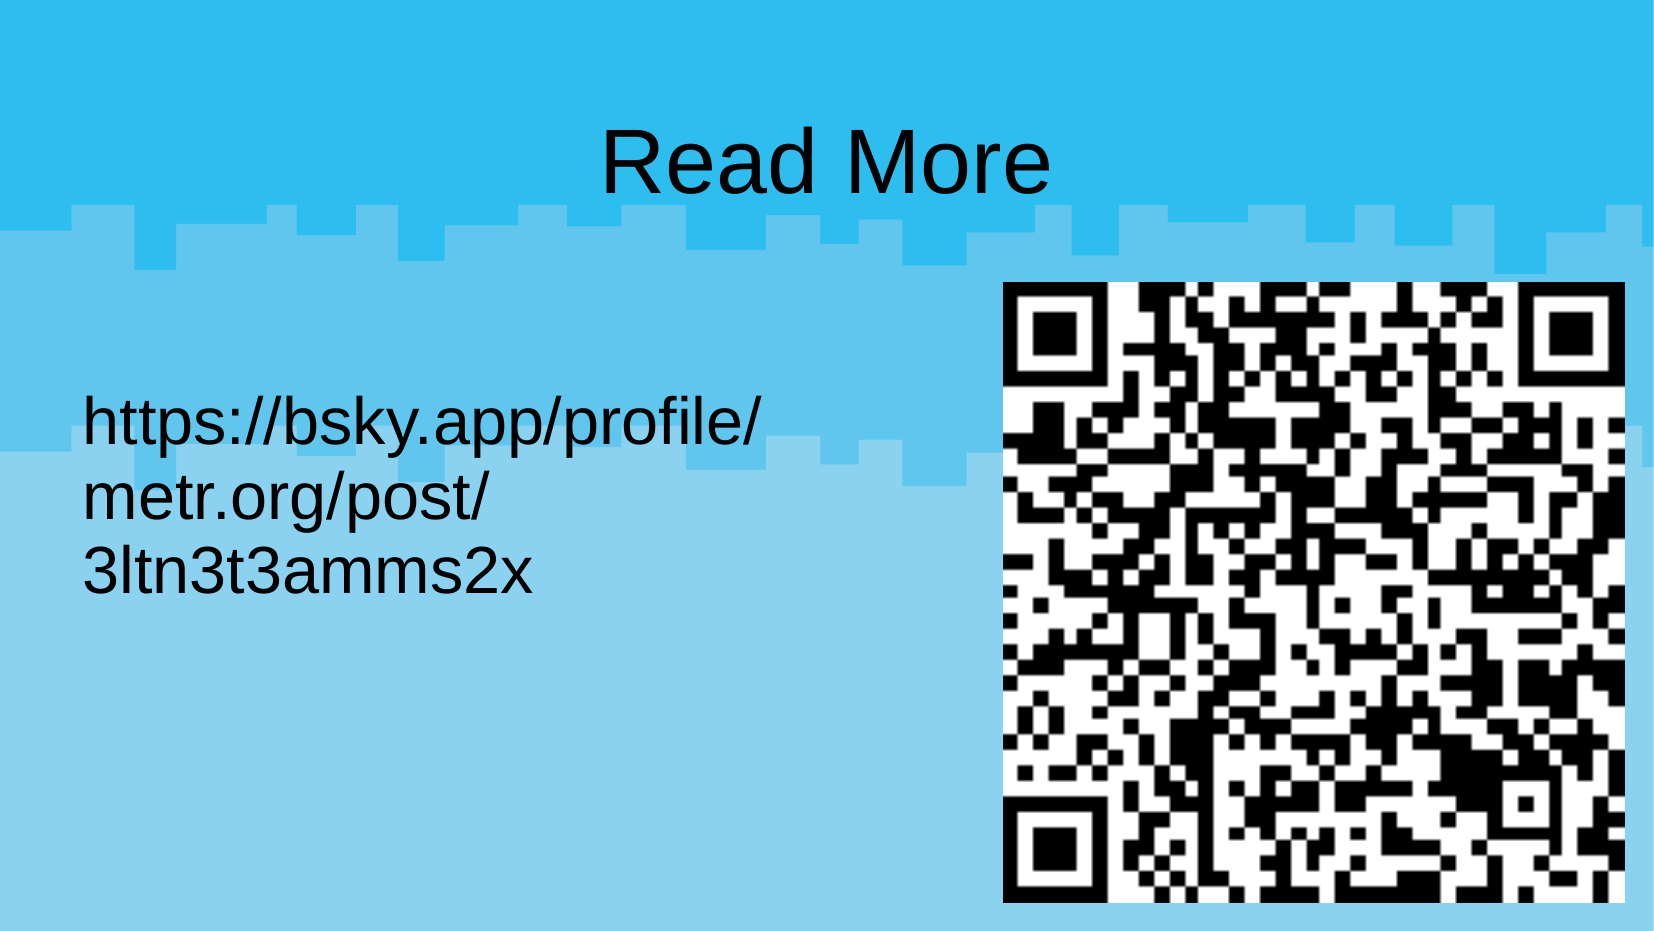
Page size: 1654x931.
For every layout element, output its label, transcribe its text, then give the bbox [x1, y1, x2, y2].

picture [0, 0, 1654, 931]
title Read More [82, 84, 1571, 240]
list https://bsky.app/profile/metr.org/post/3ltn3t3amms2x [82, 383, 886, 827]
